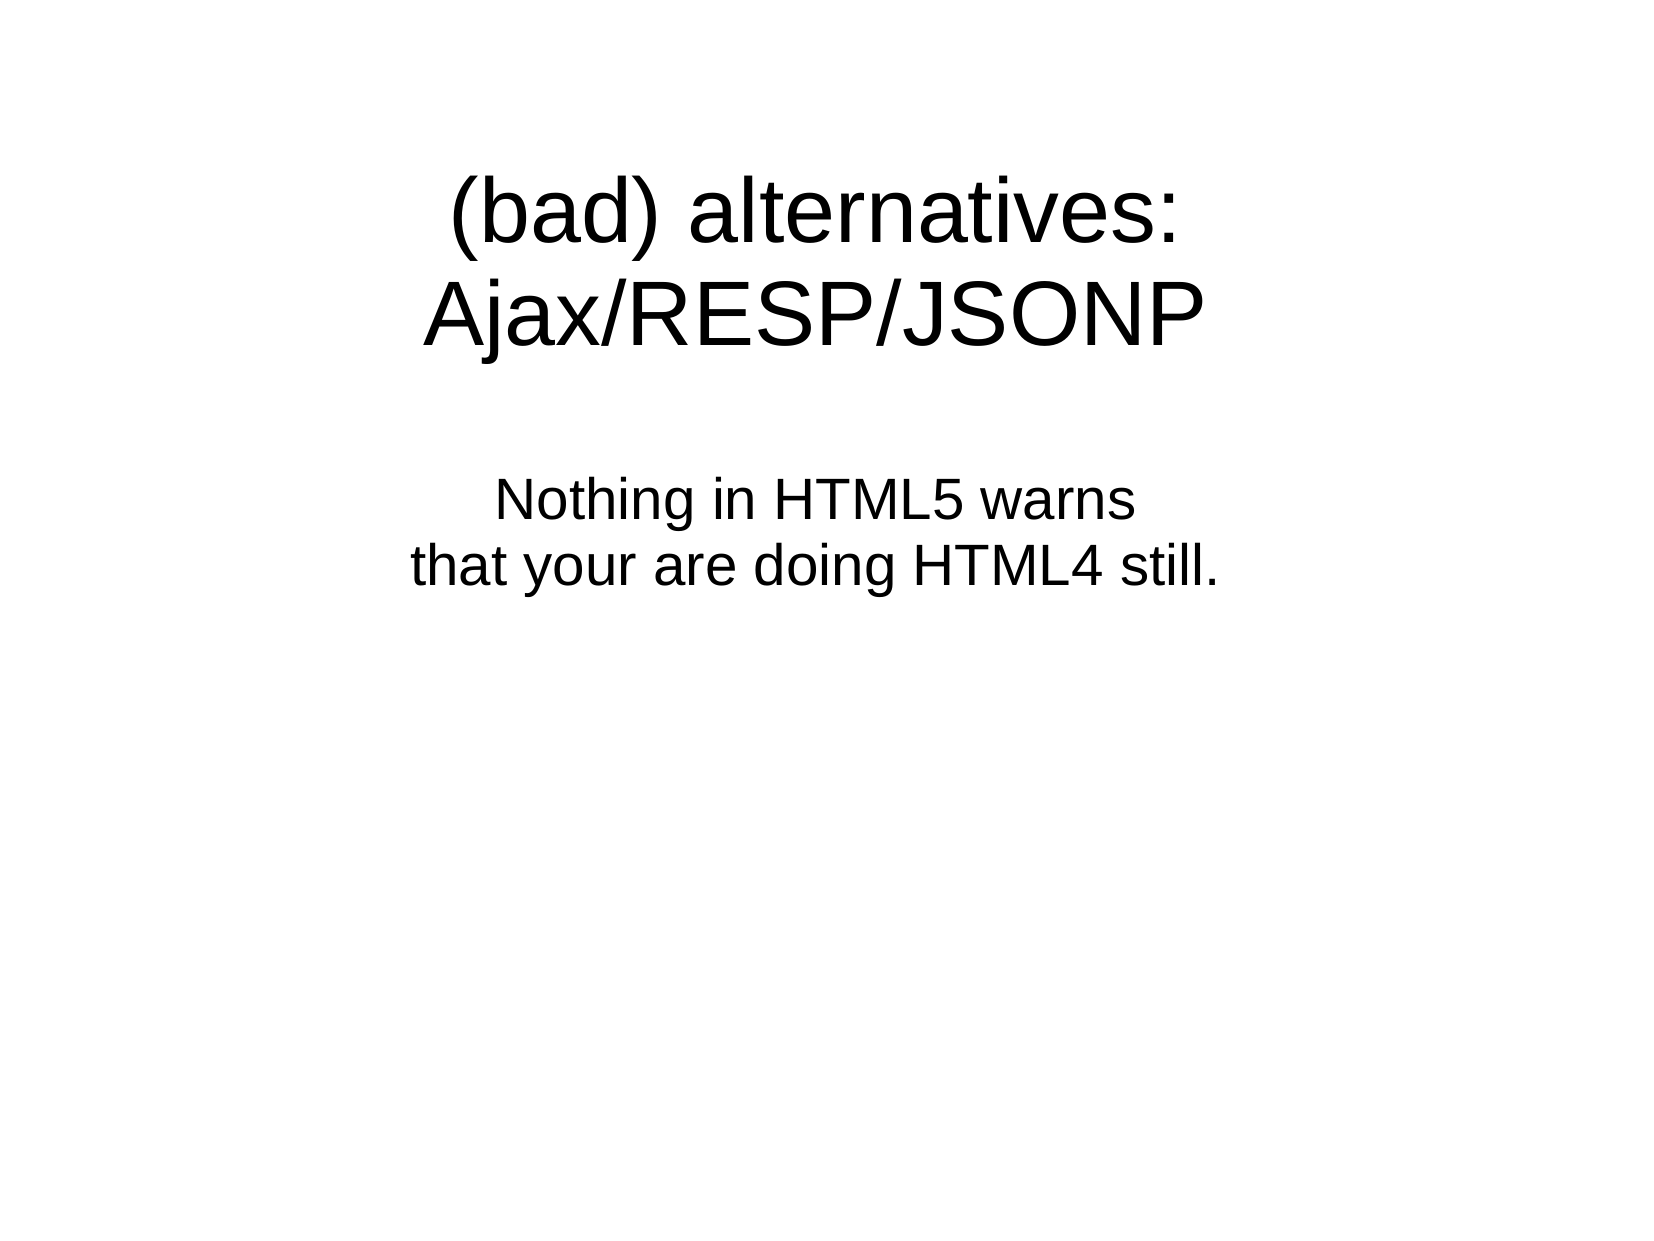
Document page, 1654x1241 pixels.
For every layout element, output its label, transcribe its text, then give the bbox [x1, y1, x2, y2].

title (bad) alternatives: Ajax/RESP/JSONP Nothing in HTML5 warns that your are doing HTML4 still. [71, 159, 1561, 598]
